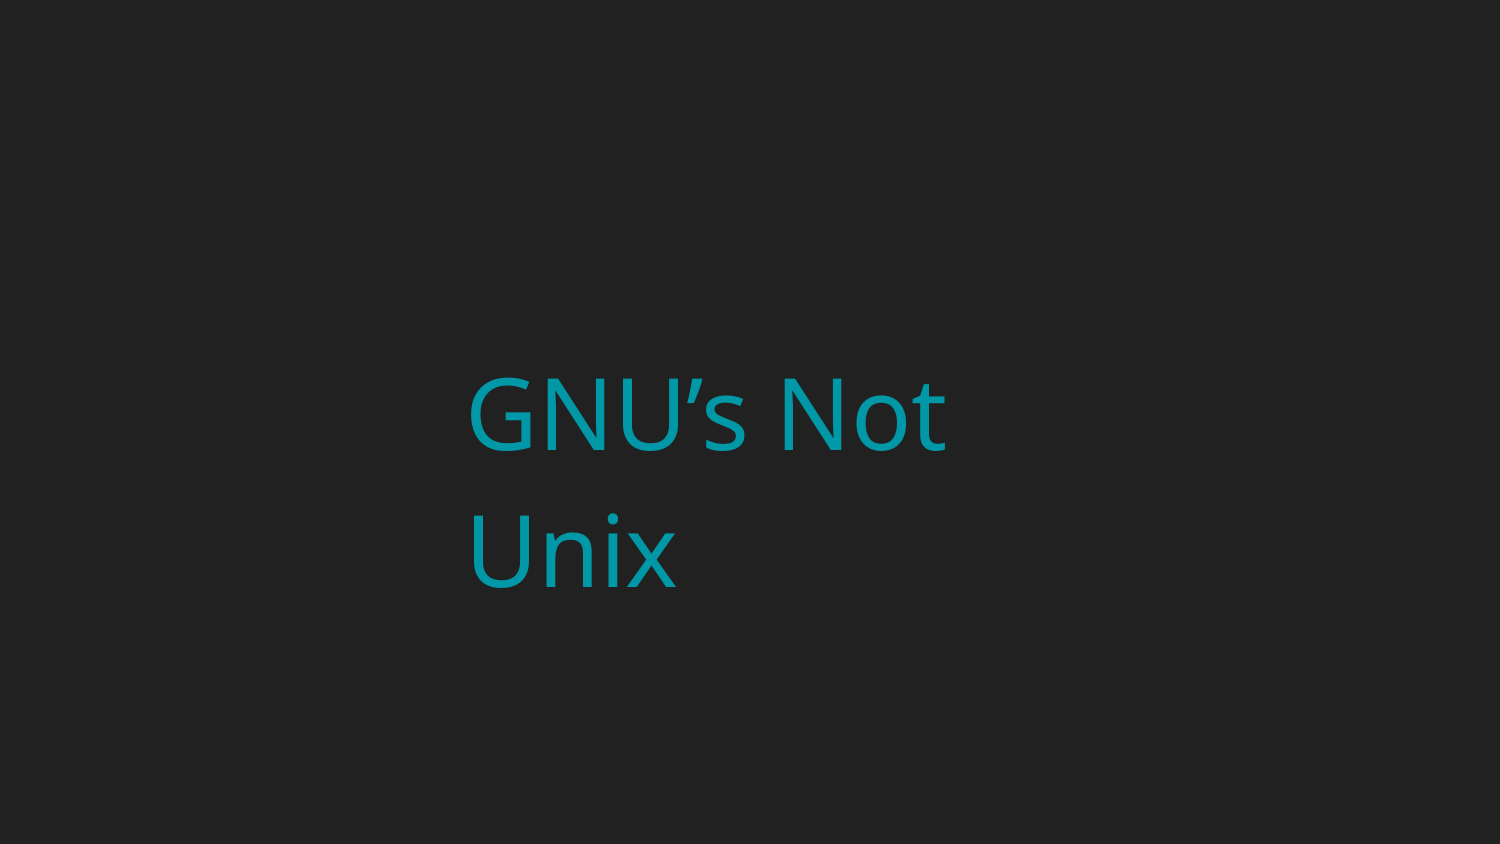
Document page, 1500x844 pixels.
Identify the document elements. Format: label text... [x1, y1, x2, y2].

text_box GNU’s Not Unix [450, 328, 1151, 476]
